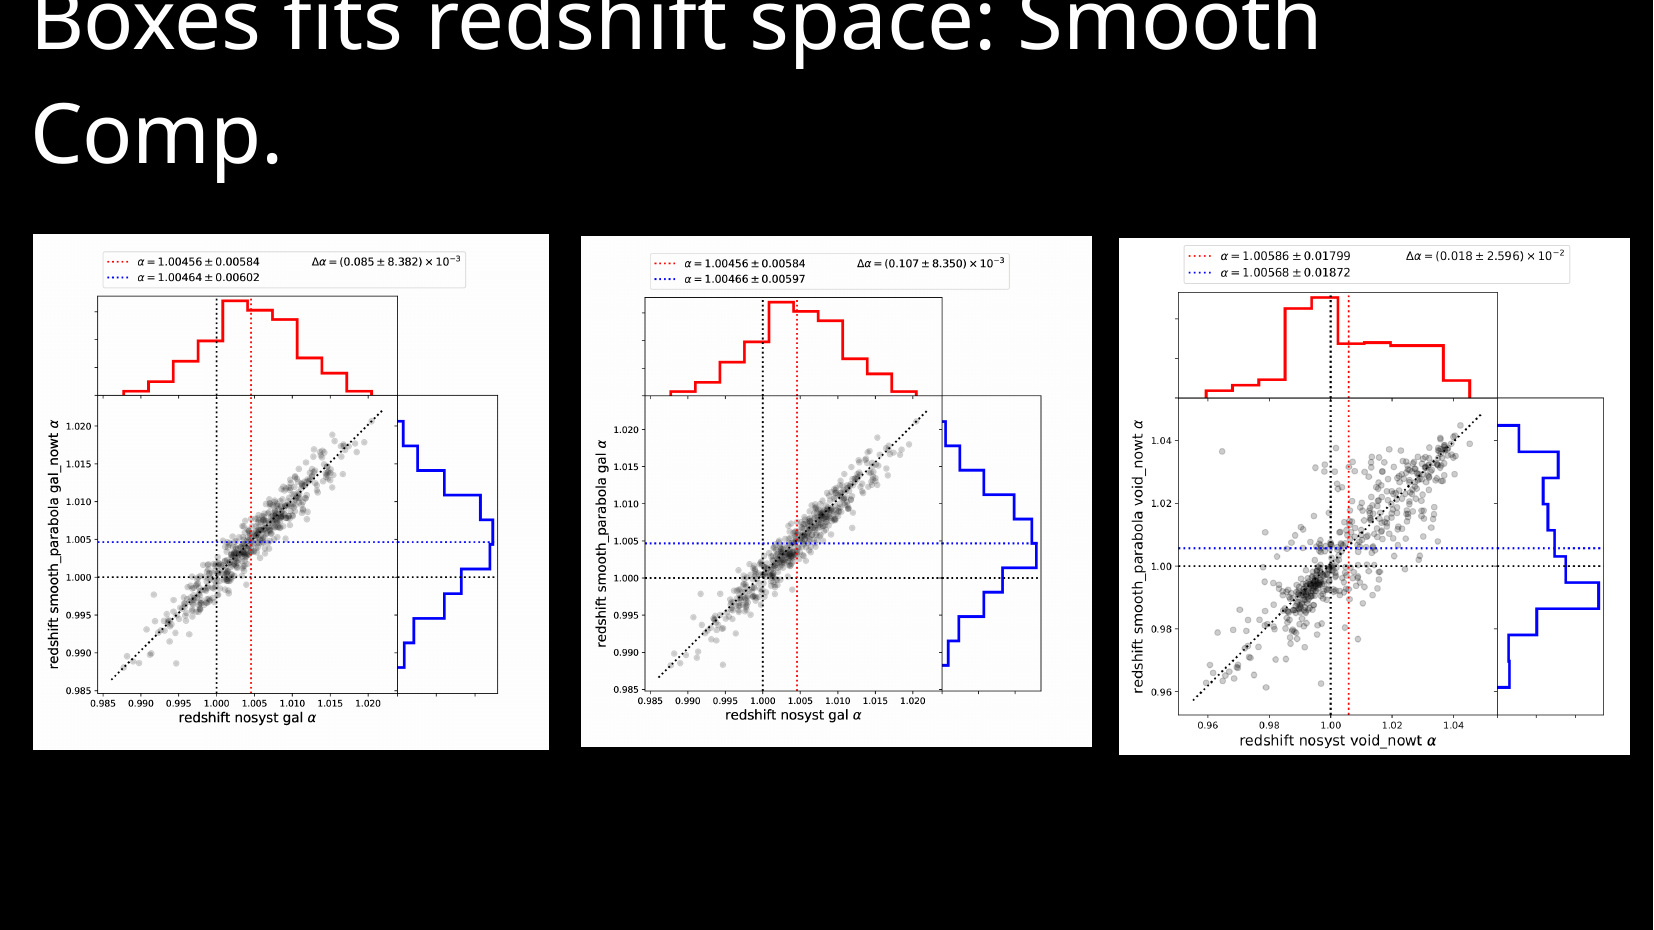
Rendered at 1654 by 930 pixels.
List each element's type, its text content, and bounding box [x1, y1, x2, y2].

picture [581, 236, 1092, 747]
title Boxes fits redshift space: Smooth Comp. [30, 13, 1506, 135]
picture [1119, 238, 1630, 756]
picture [33, 234, 549, 751]
